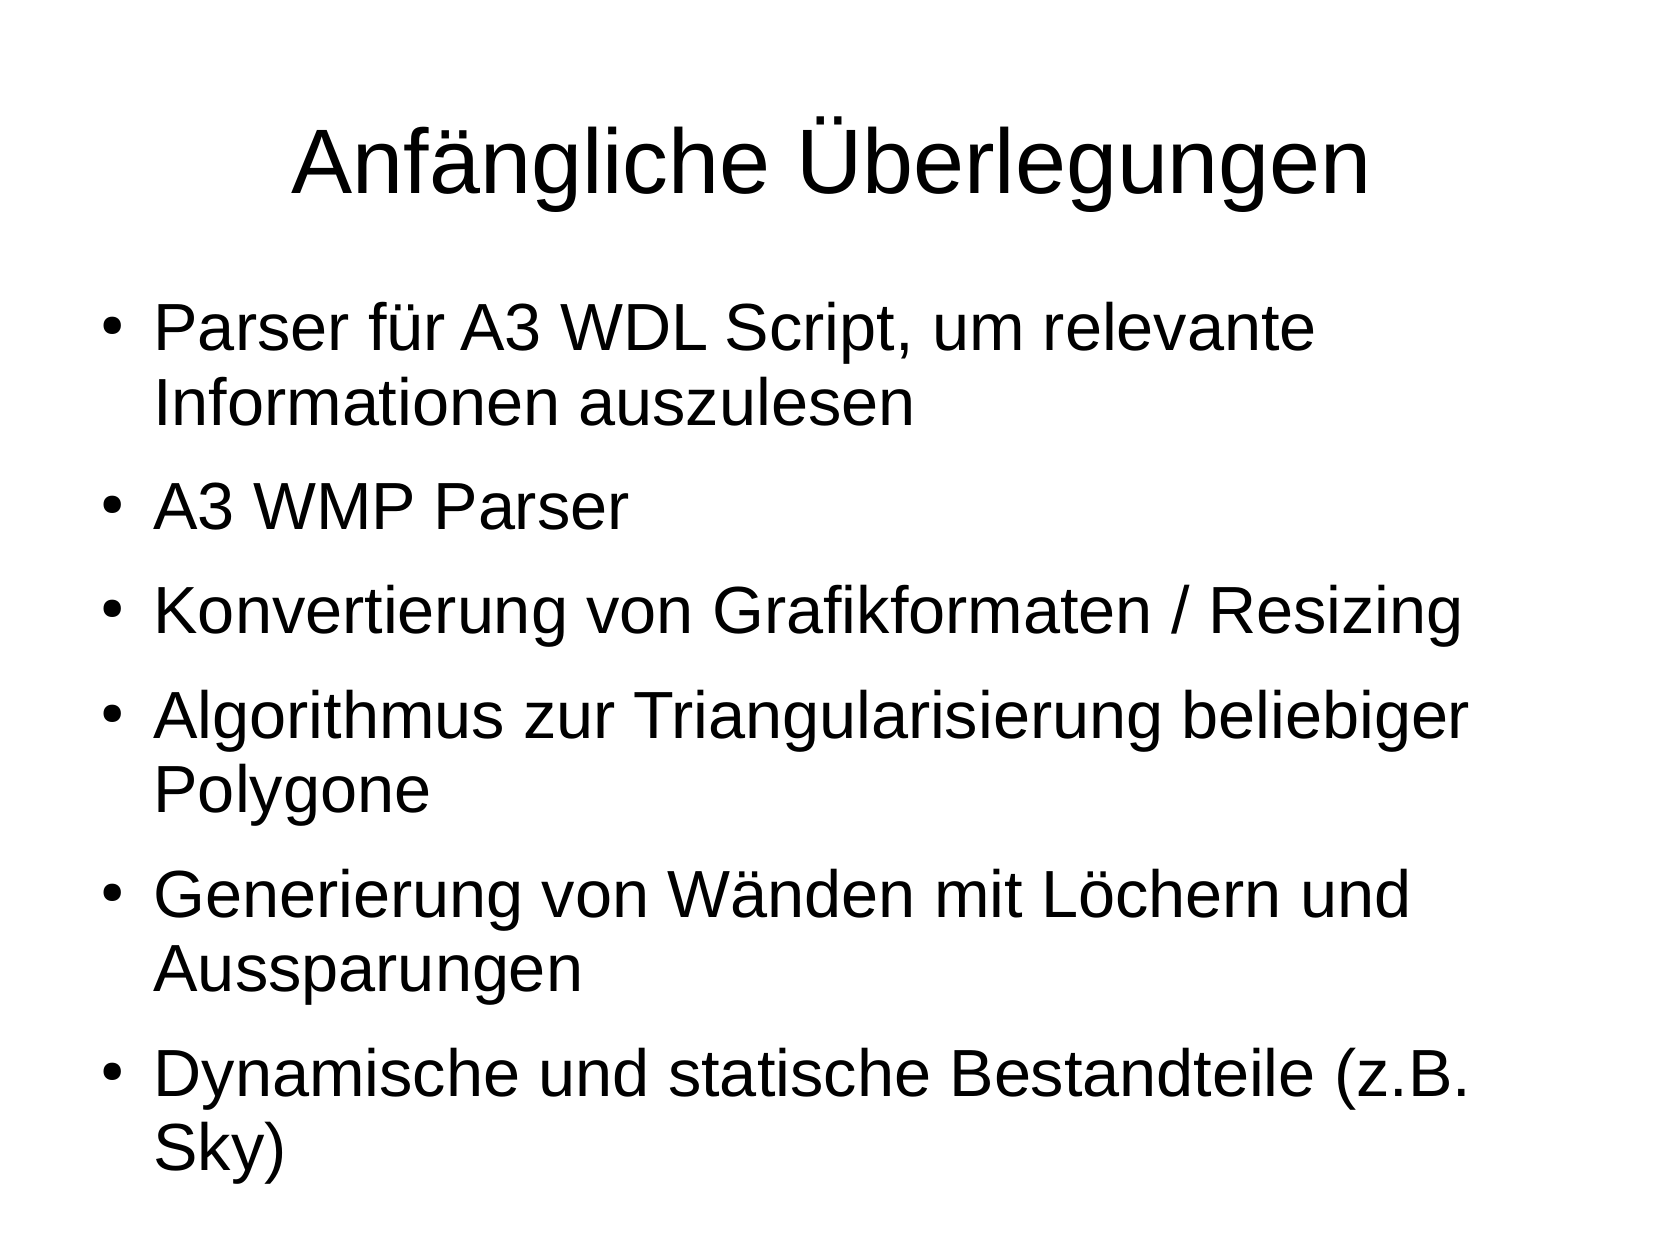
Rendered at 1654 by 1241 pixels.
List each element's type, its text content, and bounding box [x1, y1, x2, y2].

title Anfängliche Überlegungen [88, 58, 1577, 266]
list Parser für A3 WDL Script, um relevante Informationen auszulesen A3 WMP Parser Konvertierung von Grafikformaten / Resizing Algorithmus zur Triangularisierung beliebiger Polygone Generierung von Wänden mit Löchern und Aussparungen Dynamische und statische Bestandteile (z.B. Sky) [82, 290, 1571, 1186]
